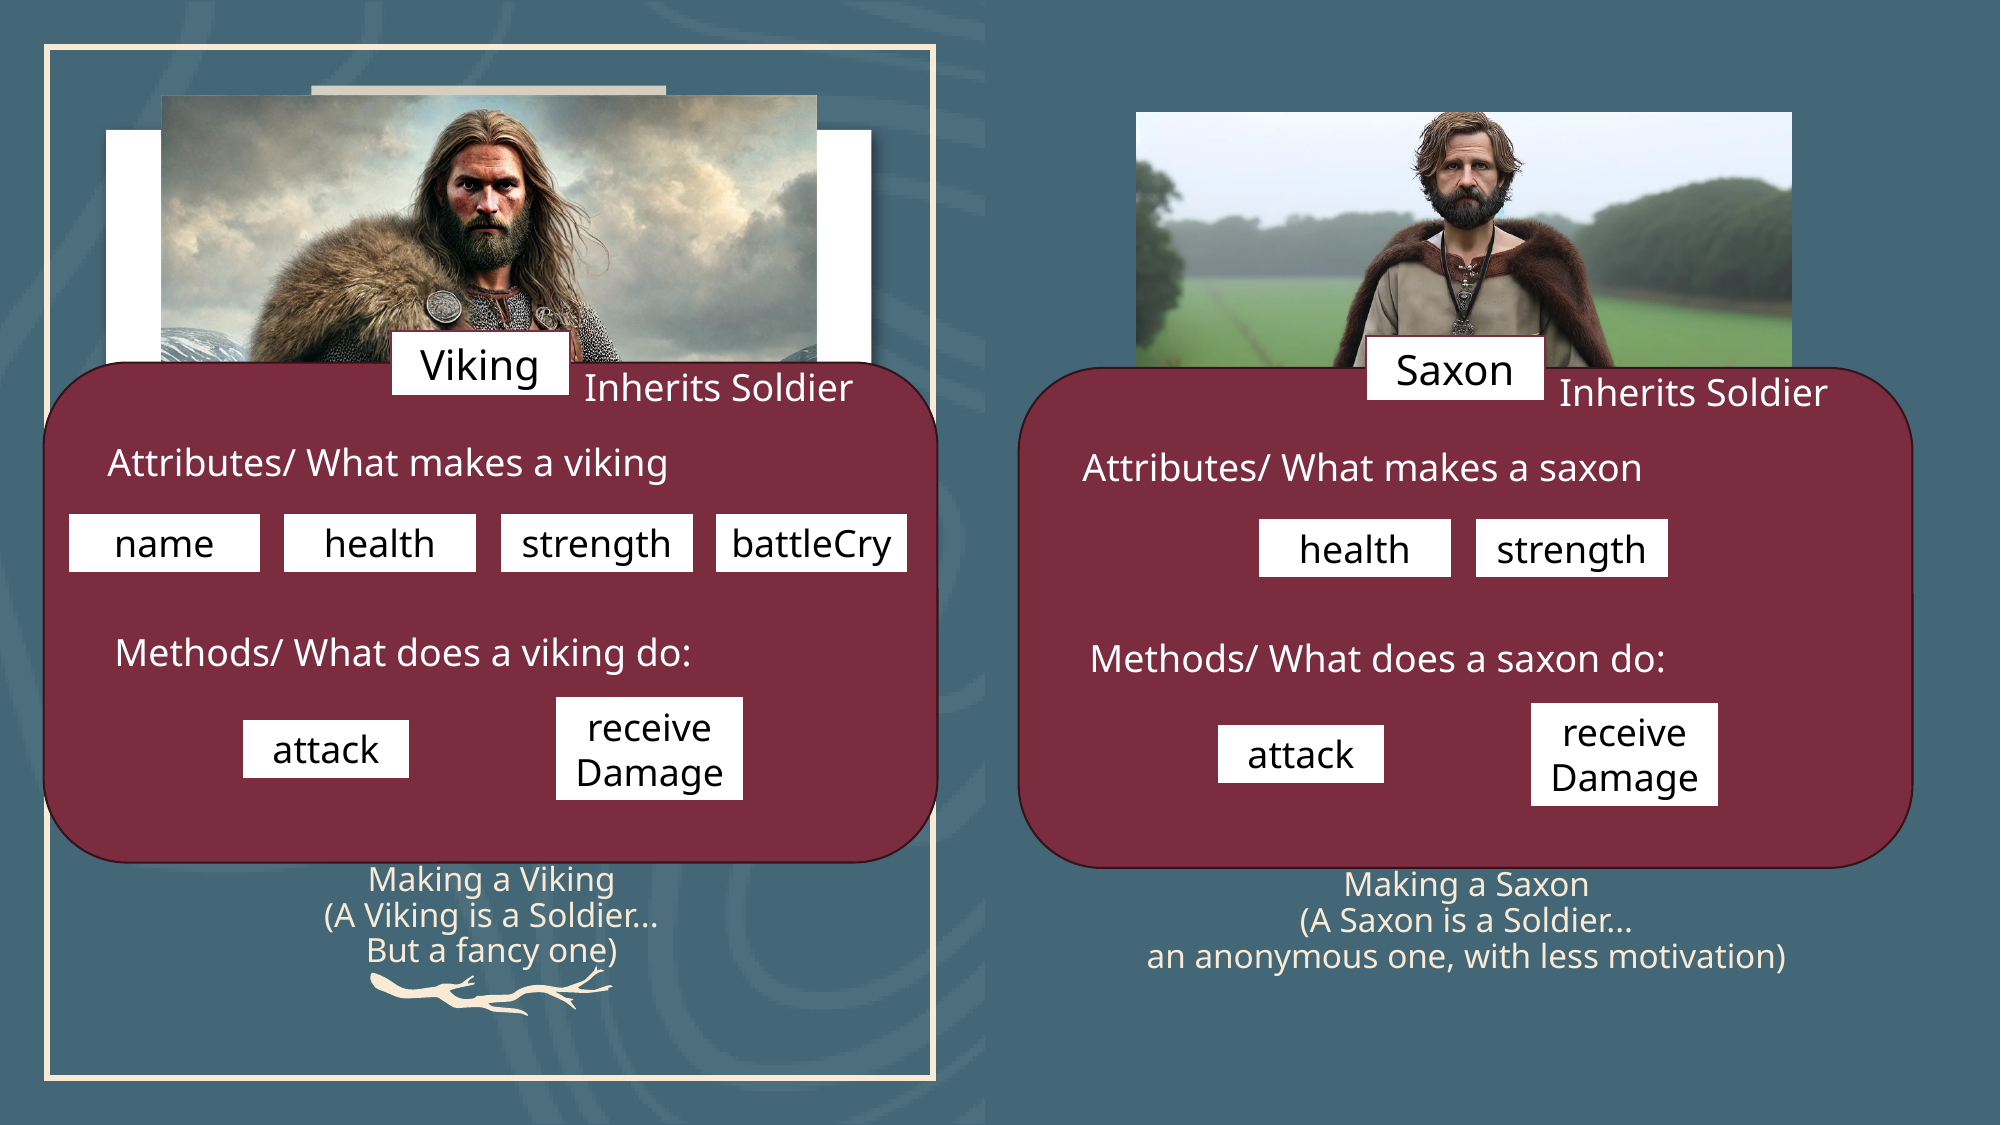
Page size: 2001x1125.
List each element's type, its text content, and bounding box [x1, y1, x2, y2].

text_box [1018, 367, 1913, 868]
text_box Methods/ What does a viking do: [99, 621, 862, 727]
text_box strength [1475, 518, 1669, 579]
text_box receive Damage [1530, 701, 1719, 807]
text_box Viking [390, 330, 570, 396]
text_box Methods/ What does a saxon do: [1074, 627, 1837, 733]
text_box Attributes/ What makes a viking [92, 431, 891, 492]
text_box attack [242, 718, 410, 779]
title Making a Saxon (A Saxon is a Soldier... an anonymous one, with less motivation) [1084, 867, 1850, 976]
picture [1136, 112, 1792, 367]
text_box name [67, 513, 262, 574]
text_box receive Damage [555, 696, 744, 802]
text_box health [1258, 518, 1452, 579]
text_box Attributes/ What makes a saxon [1067, 436, 1866, 498]
text_box Saxon [1365, 336, 1545, 402]
text_box Inherits Soldier [1544, 359, 1864, 458]
text_box health [283, 513, 477, 574]
text_box strength [500, 513, 694, 574]
text_box Inherits Soldier [569, 353, 889, 453]
text_box [43, 362, 938, 863]
title Making a Viking (A Viking is a Soldier... But a fancy one) [109, 862, 875, 970]
picture [161, 95, 817, 362]
text_box battleCry [714, 513, 909, 574]
text_box attack [1217, 723, 1385, 784]
